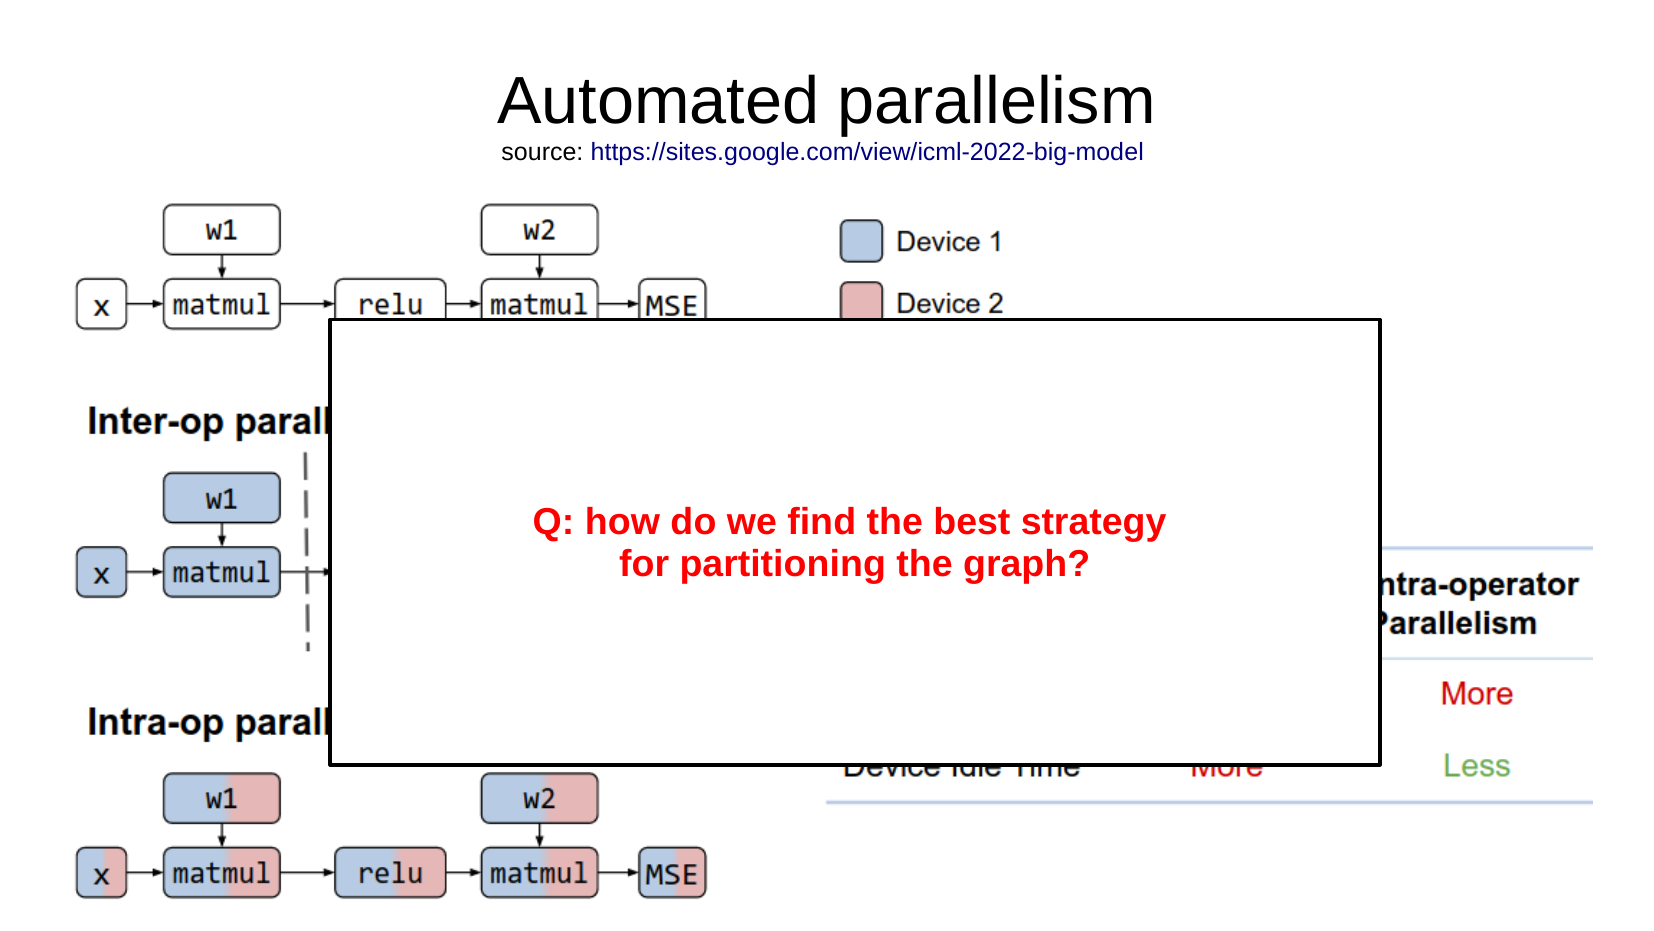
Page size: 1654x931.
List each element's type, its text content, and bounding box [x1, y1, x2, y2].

text_box Q: how do we find the best strategy for partitioning the graph? [330, 319, 1381, 766]
title Automated parallelism source: https://sites.google.com/view/icml-2022-big-model [82, 37, 1571, 175]
picture [55, 175, 1593, 925]
